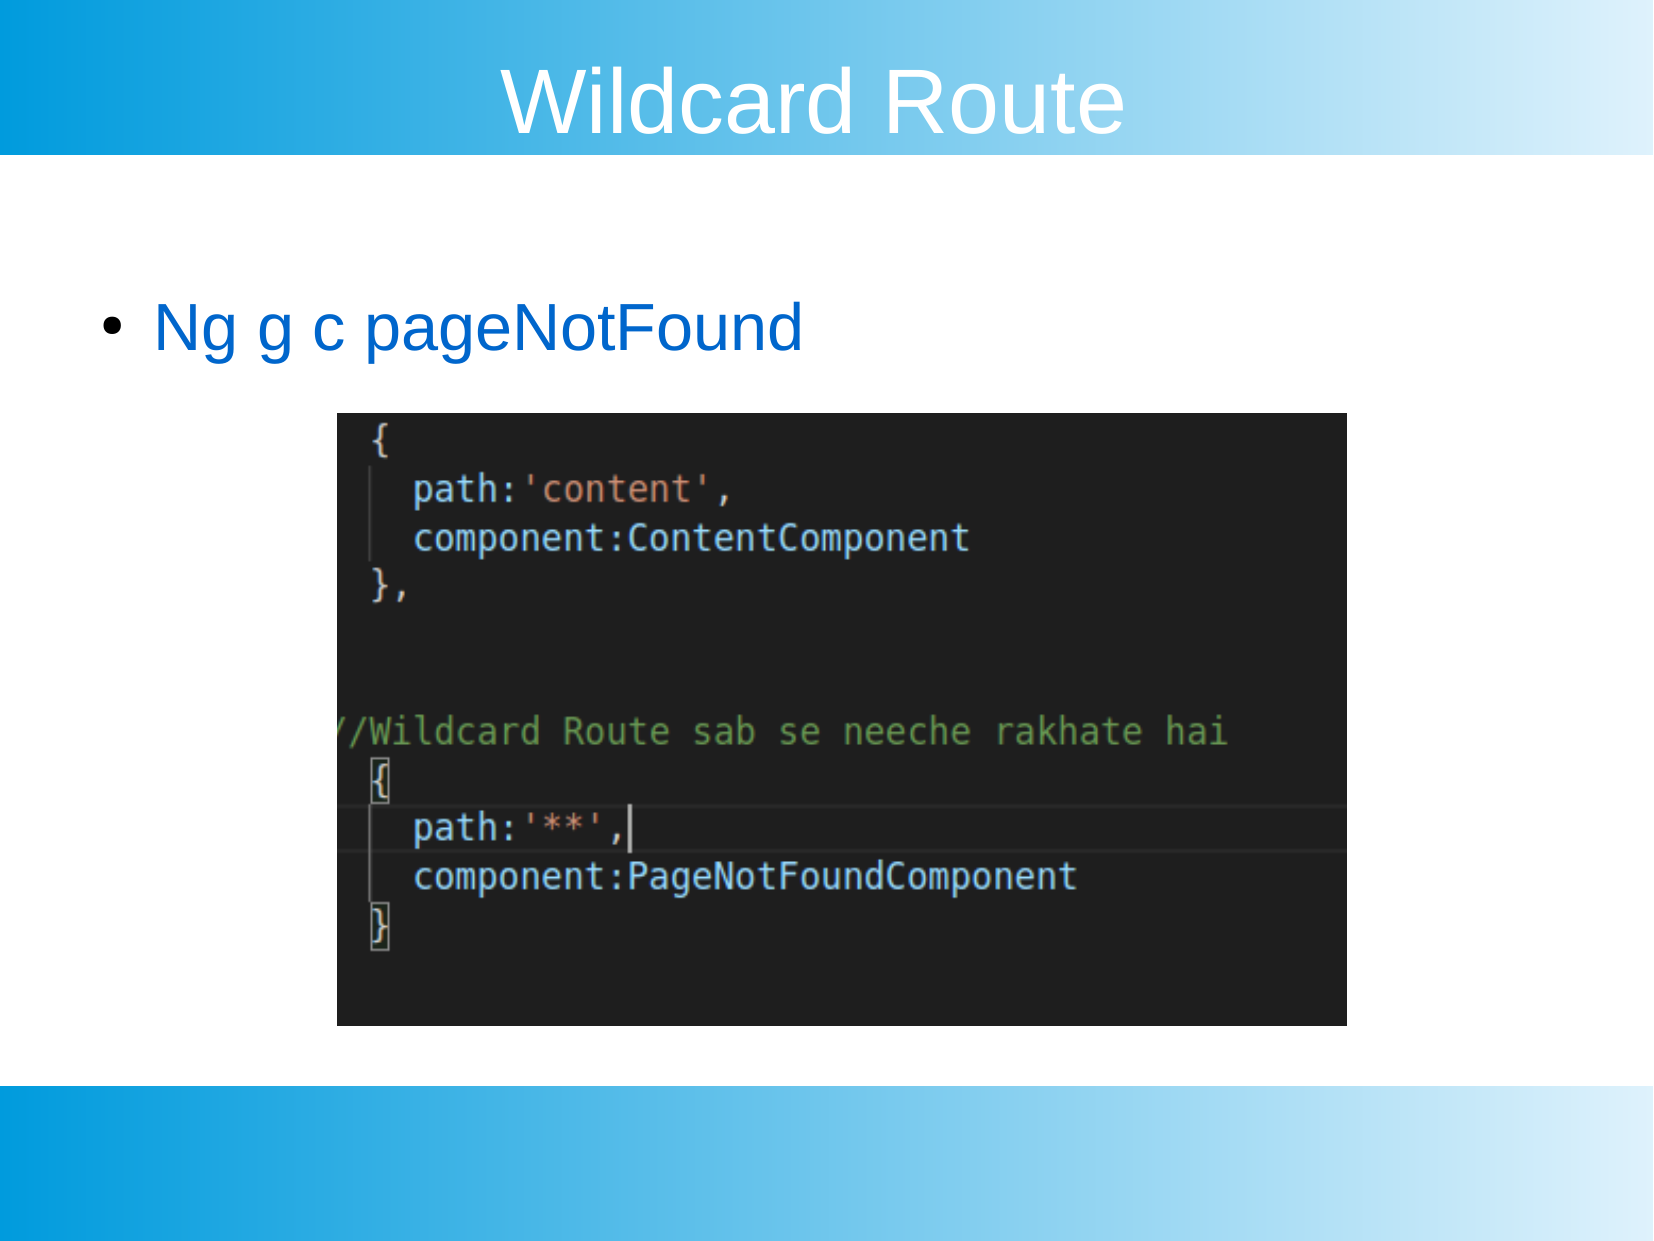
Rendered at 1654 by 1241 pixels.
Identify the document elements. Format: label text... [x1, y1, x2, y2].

picture [337, 413, 1347, 1026]
list Ng g c pageNotFound [82, 290, 1571, 1010]
title Wildcard Route [82, 49, 1571, 155]
